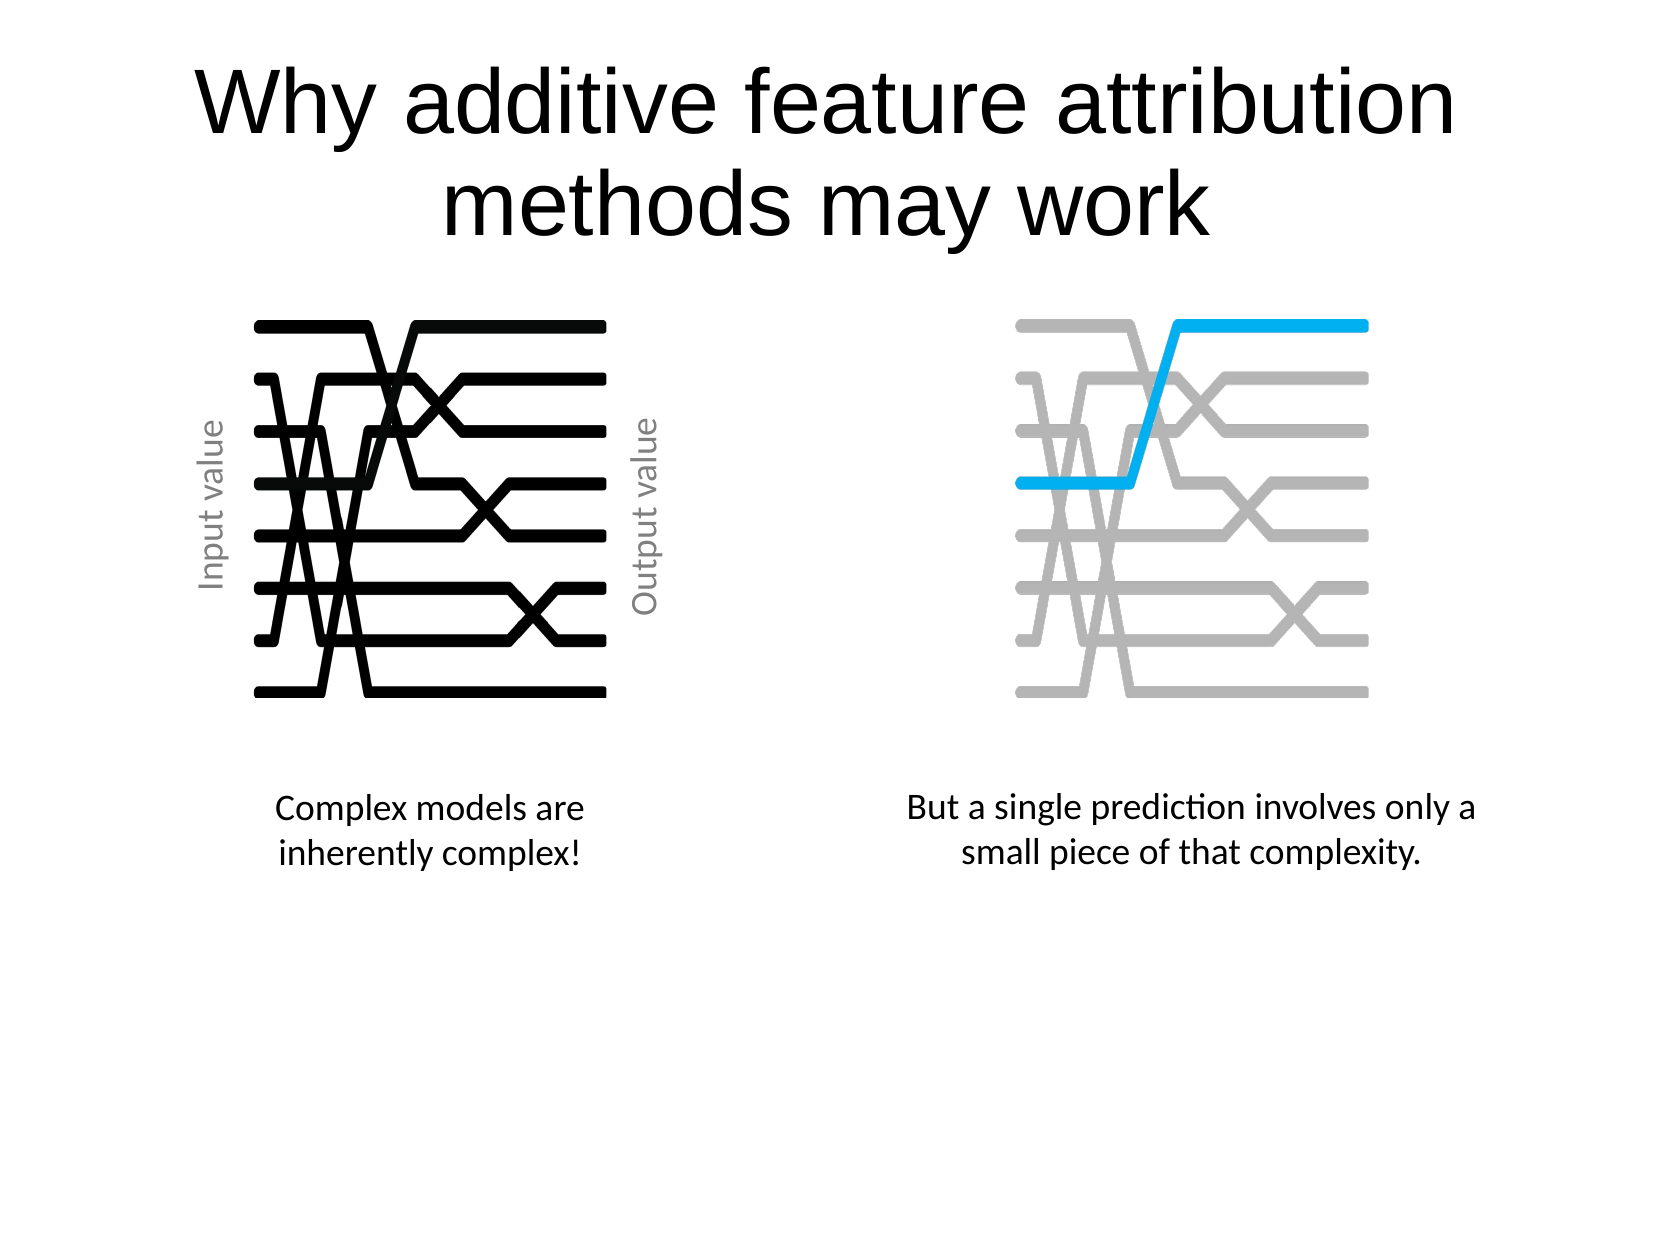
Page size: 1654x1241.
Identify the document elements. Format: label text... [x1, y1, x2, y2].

title Why additive feature attribution methods may work [82, 49, 1571, 257]
text_box Input value [177, 405, 238, 607]
text_box Output value [611, 402, 672, 631]
text_box But a single prediction involves only a small piece of that complexity. [864, 775, 1519, 880]
picture [1015, 319, 1175, 480]
text_box Complex models are inherently complex! [214, 776, 646, 881]
picture [1015, 332, 1369, 698]
picture [253, 320, 607, 698]
